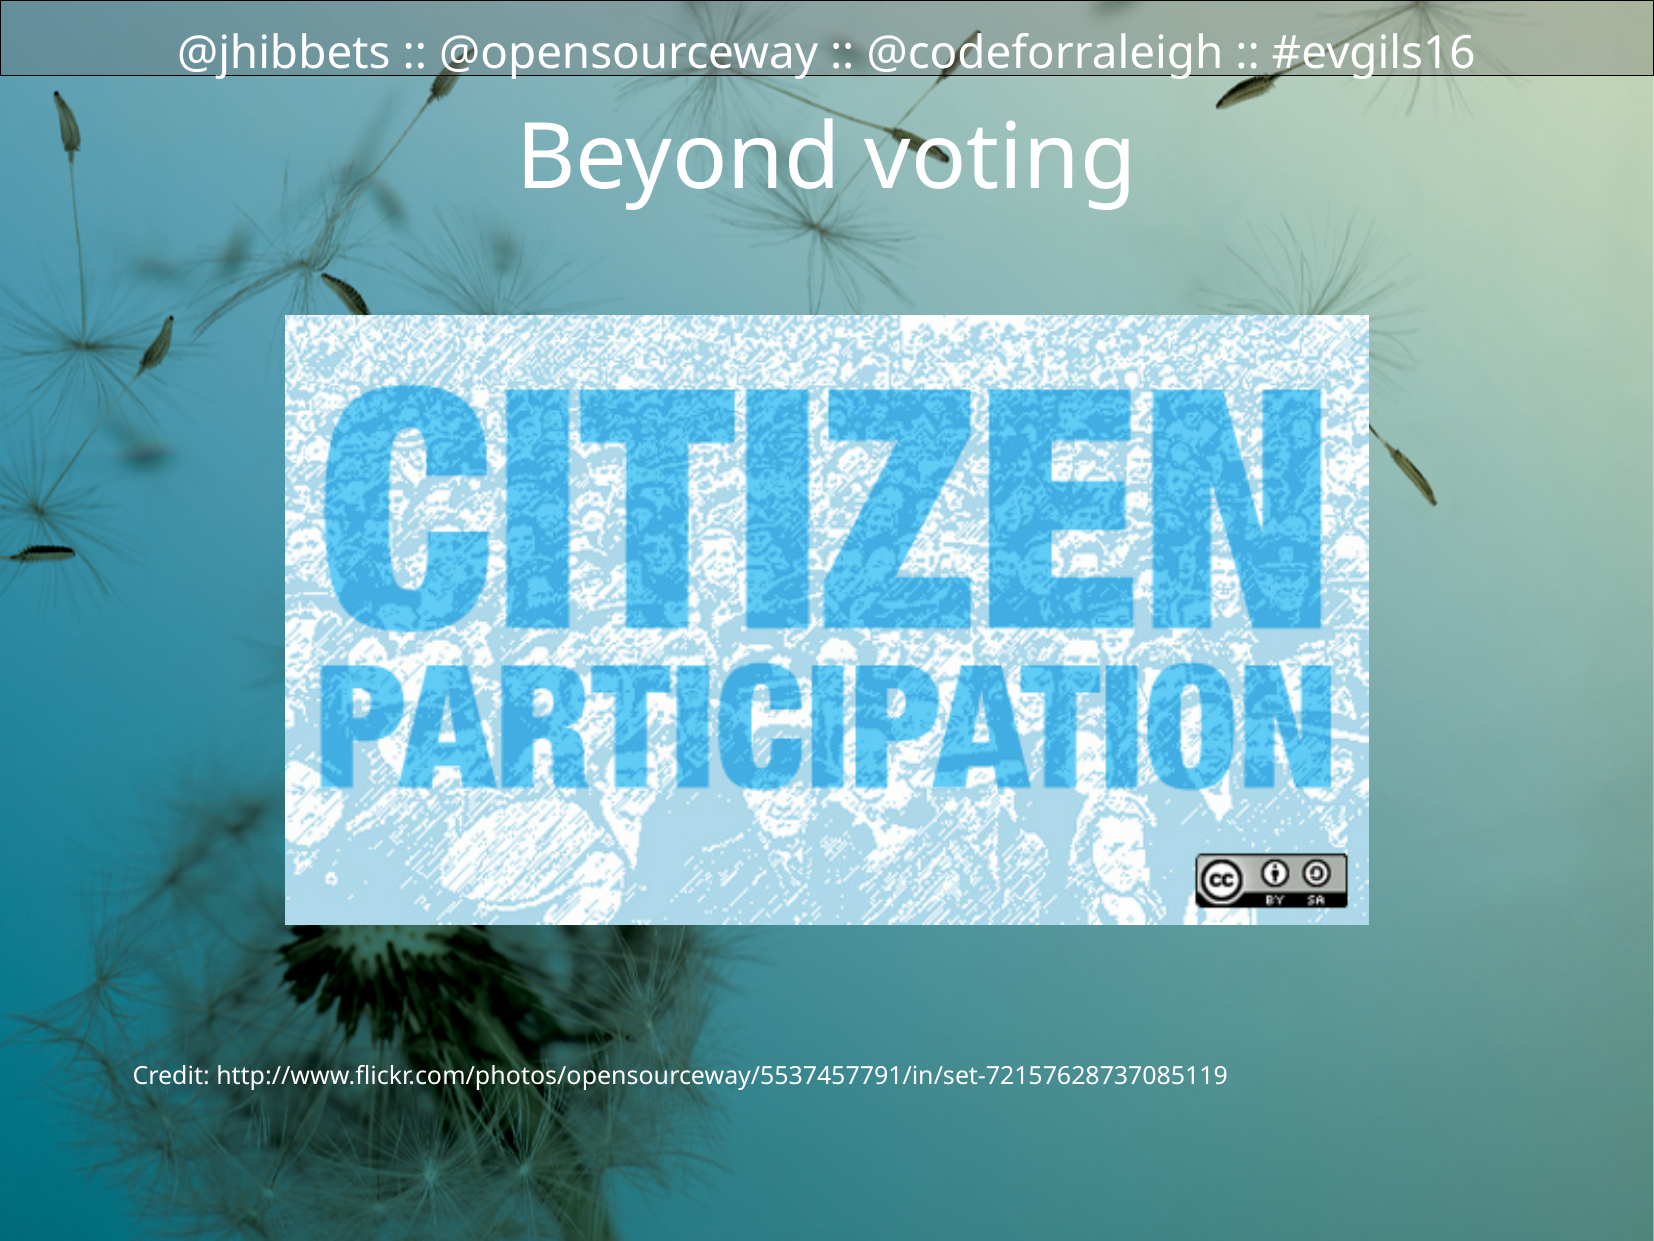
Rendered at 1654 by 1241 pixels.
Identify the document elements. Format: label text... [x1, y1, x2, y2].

picture [0, 76, 1654, 1241]
title Beyond voting [82, 49, 1571, 257]
text_box Credit: http://www.flickr.com/photos/opensourceway/5537457791/in/set-72157628737085119 [117, 1050, 1229, 1093]
